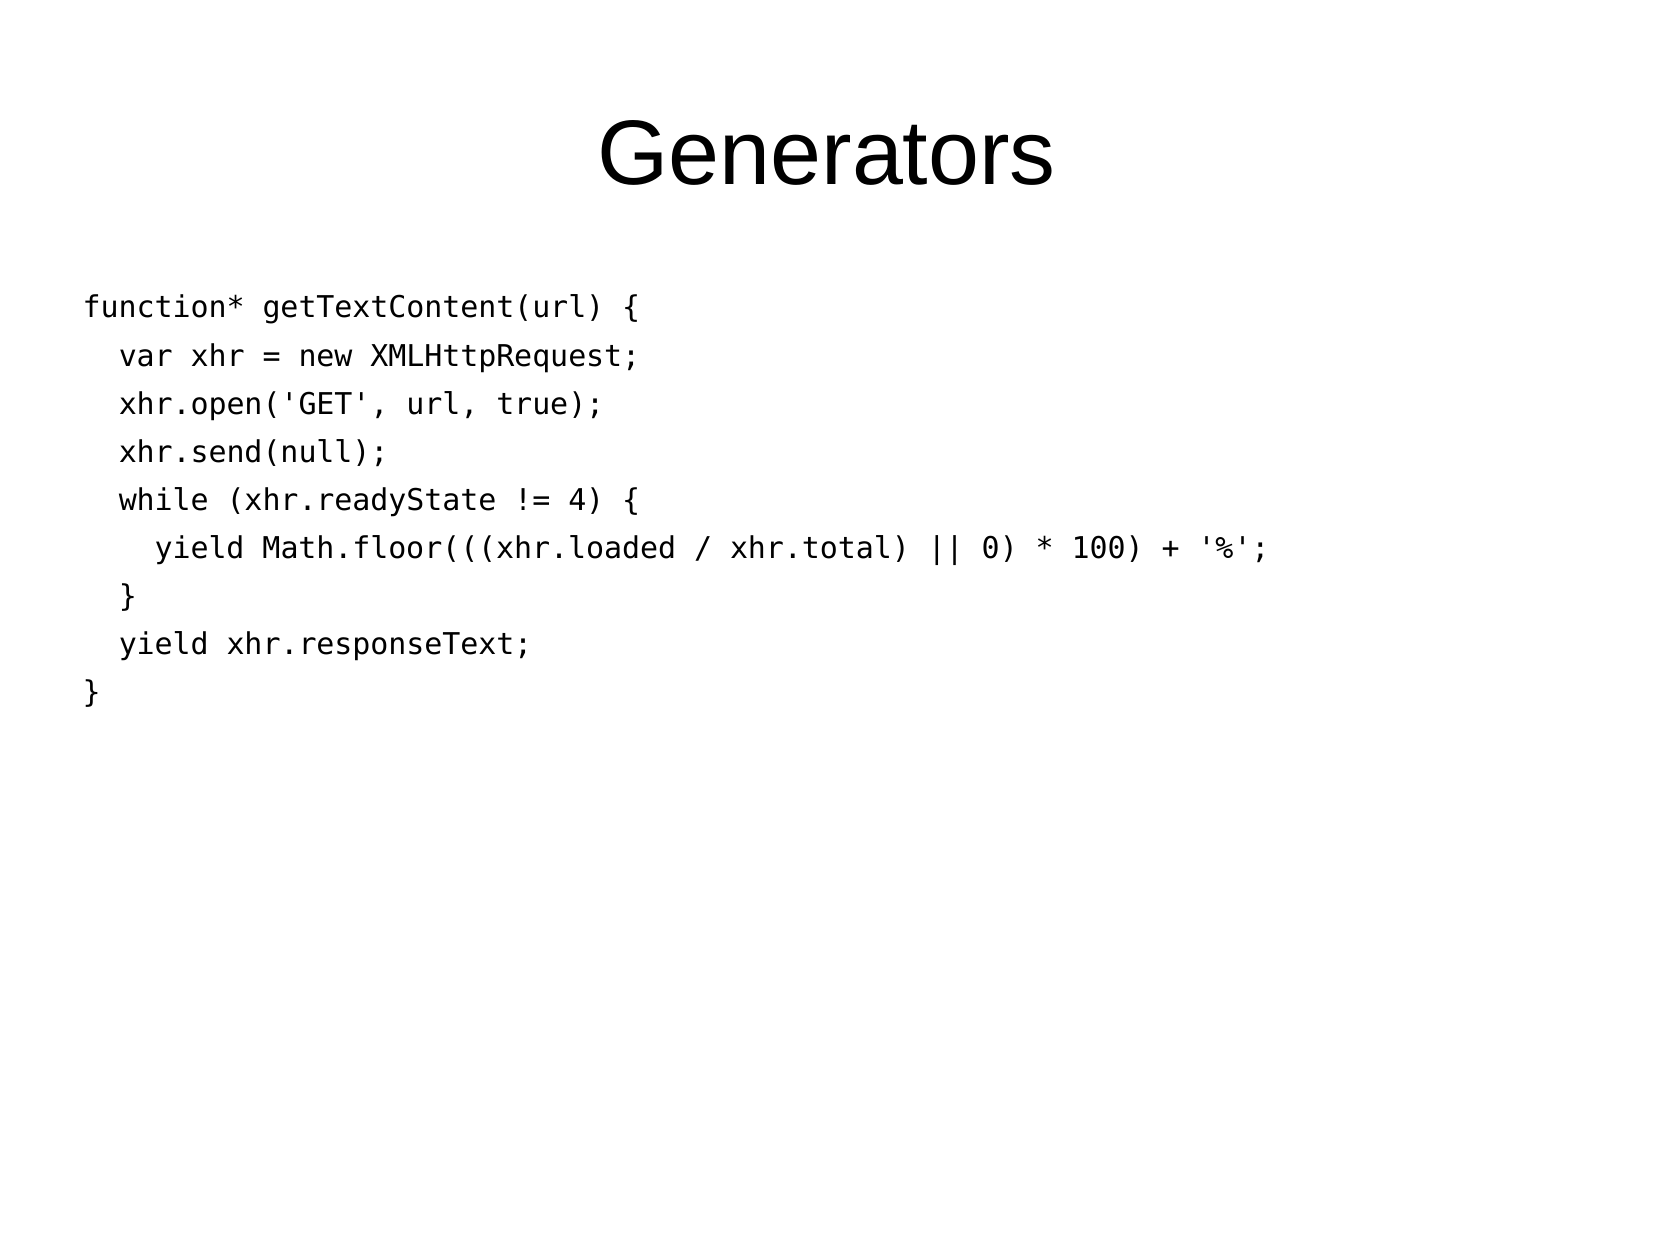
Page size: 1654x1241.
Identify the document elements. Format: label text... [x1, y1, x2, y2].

list function* getTextContent(url) { var xhr = new XMLHttpRequest; xhr.open('GET', url, true); xhr.send(null); while (xhr.readyState != 4) { yield Math.floor(((xhr.loaded / xhr.total) || 0) * 100) + '%'; } yield xhr.responseText; } (function loader(gen) { var status = gen.next(); console.log(status.value); if (!status.done) setTimeout(loader, 33, gen); }(getTextContent('?generator'))); [82, 290, 1571, 1010]
title Generators [82, 49, 1571, 257]
